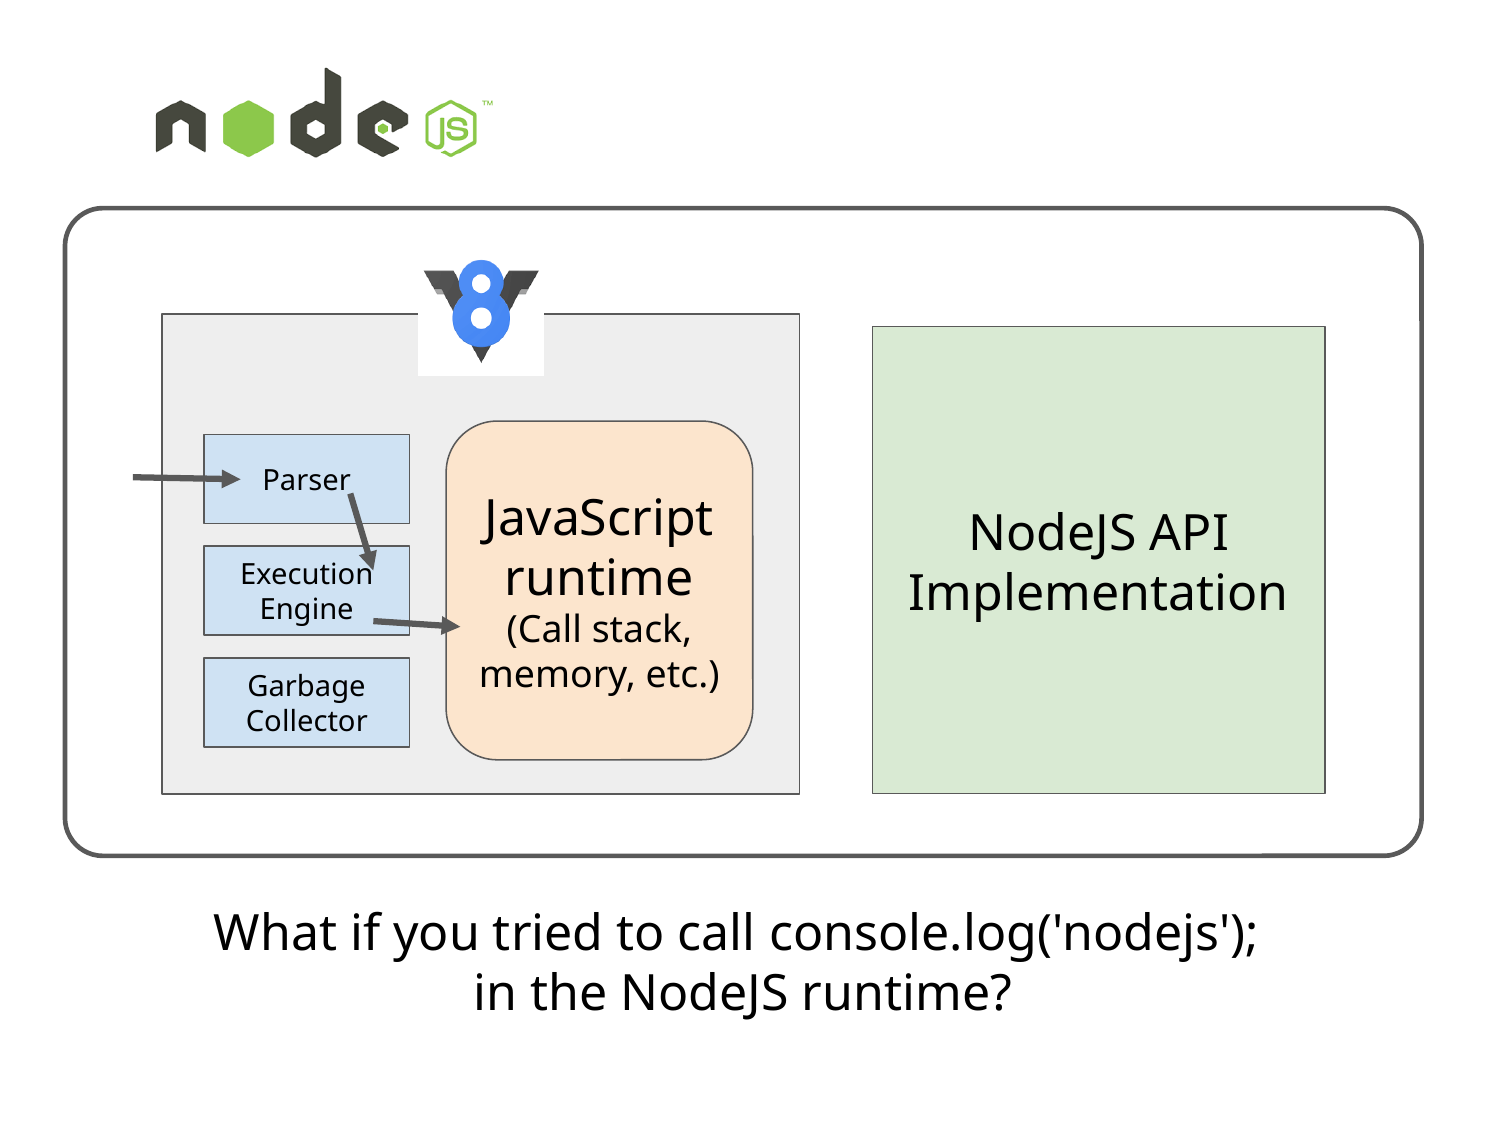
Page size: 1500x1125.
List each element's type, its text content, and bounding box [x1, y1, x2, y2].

text_box JavaScript runtime (Call stack, memory, etc.) [446, 421, 753, 760]
text_box Garbage Collector [204, 658, 410, 748]
picture [132, 53, 501, 179]
text_box Parser [204, 434, 410, 524]
picture [418, 249, 544, 376]
text_box Execution Engine [204, 545, 410, 635]
text_box [161, 314, 800, 794]
text_box NodeJS API Implementation [872, 326, 1326, 794]
text_box What if you tried to call console.log('nodejs'); in the NodeJS runtime? [86, 885, 1400, 1086]
